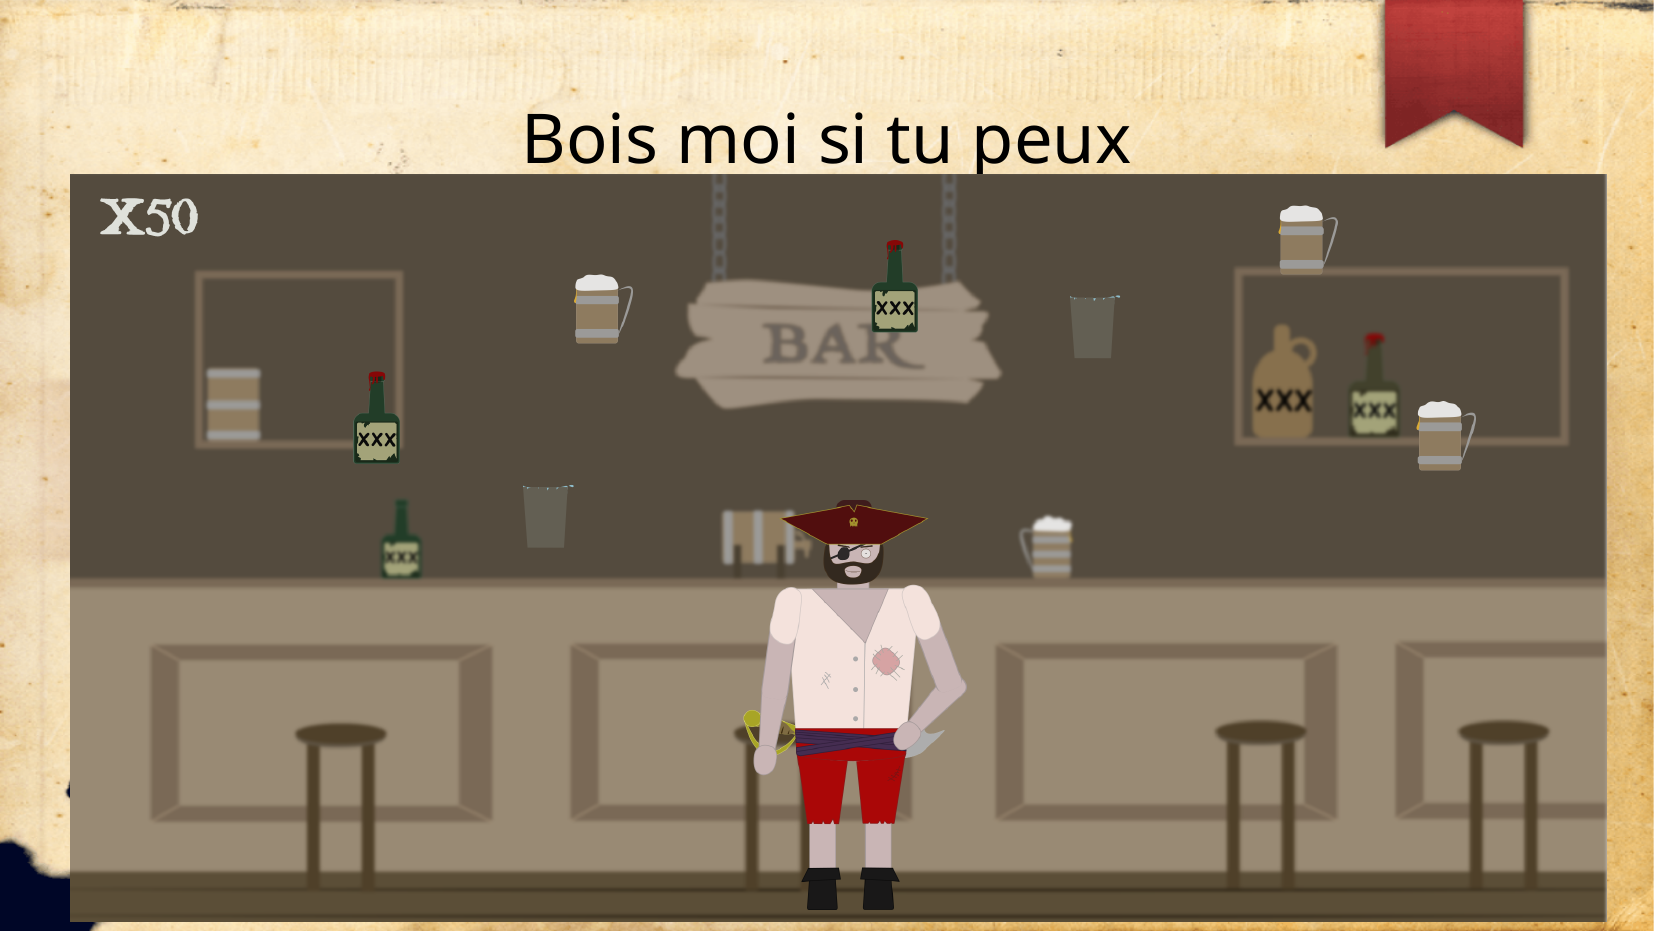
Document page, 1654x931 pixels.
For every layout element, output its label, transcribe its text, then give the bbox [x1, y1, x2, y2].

picture [0, 0, 1654, 931]
title Bois moi si tu peux [82, 59, 1571, 174]
